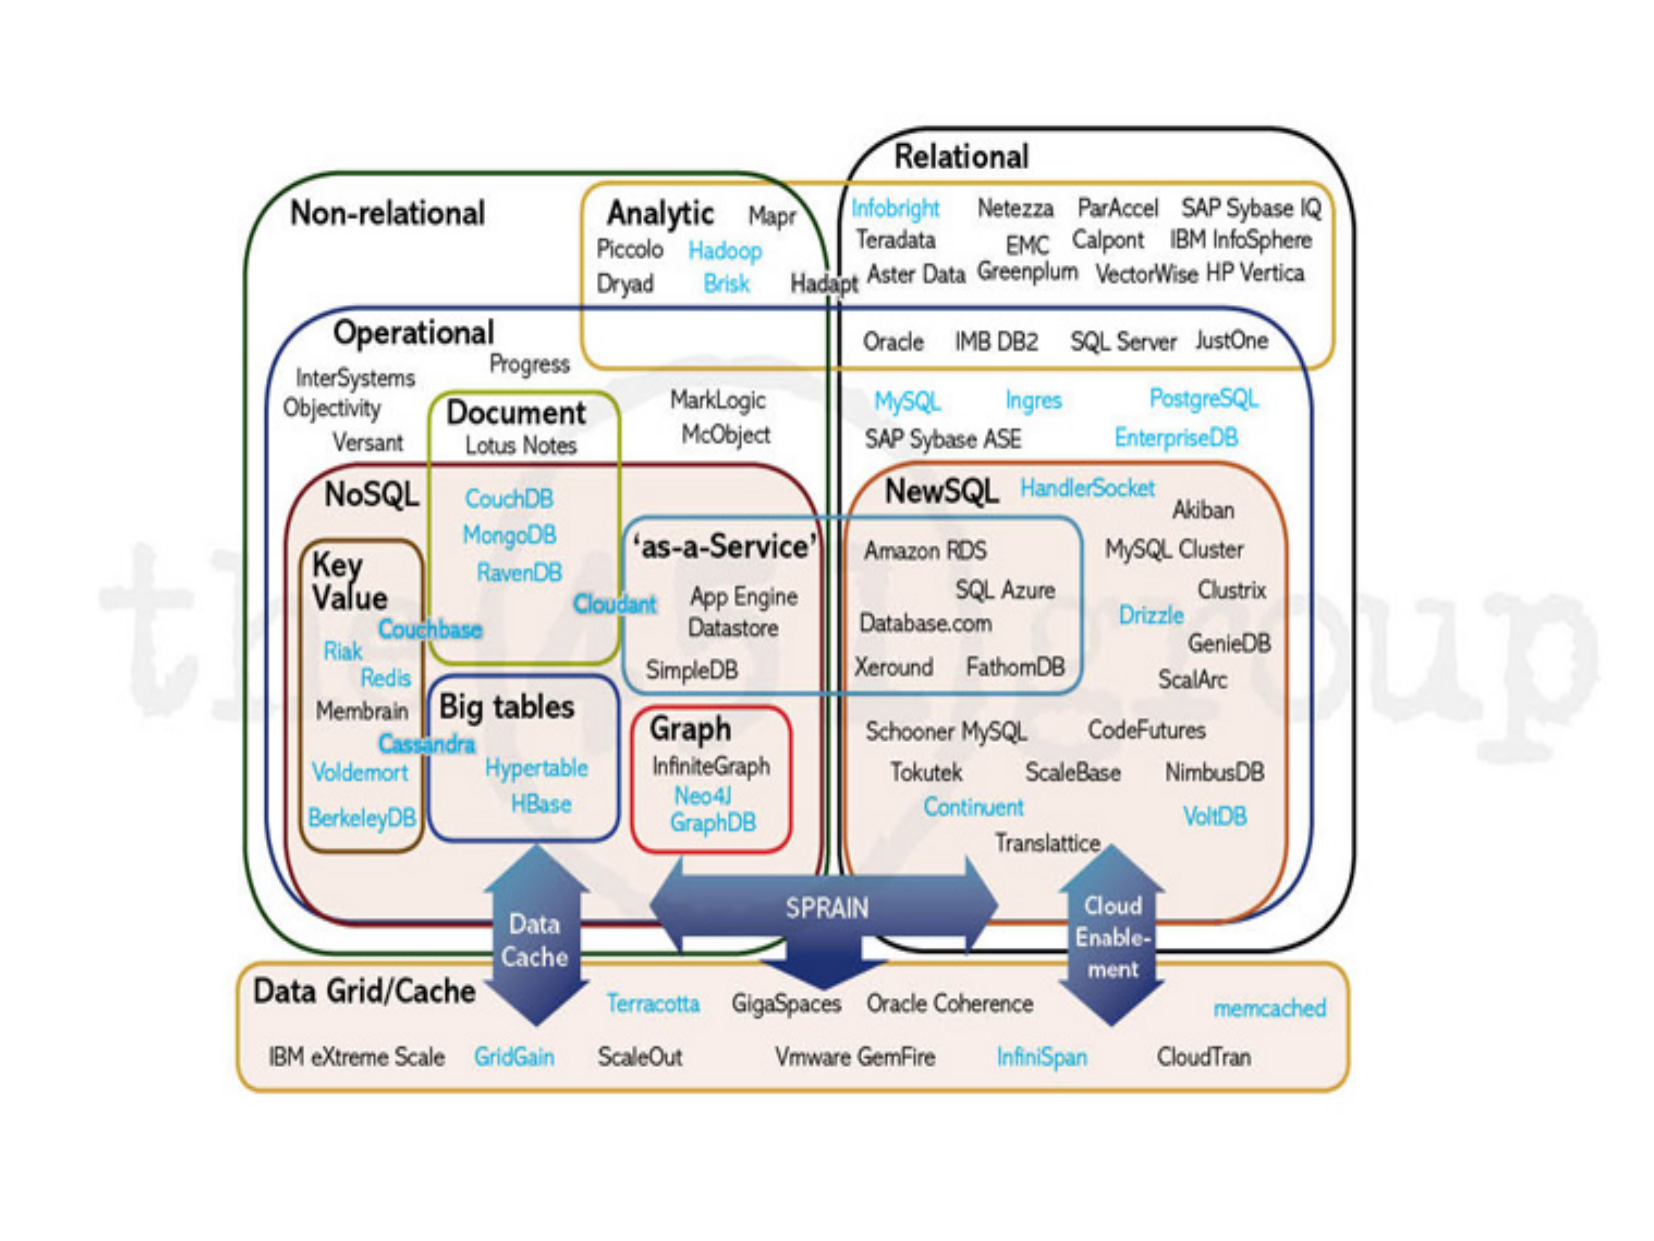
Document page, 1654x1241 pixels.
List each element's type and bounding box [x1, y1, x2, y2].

picture [82, 94, 1607, 1122]
